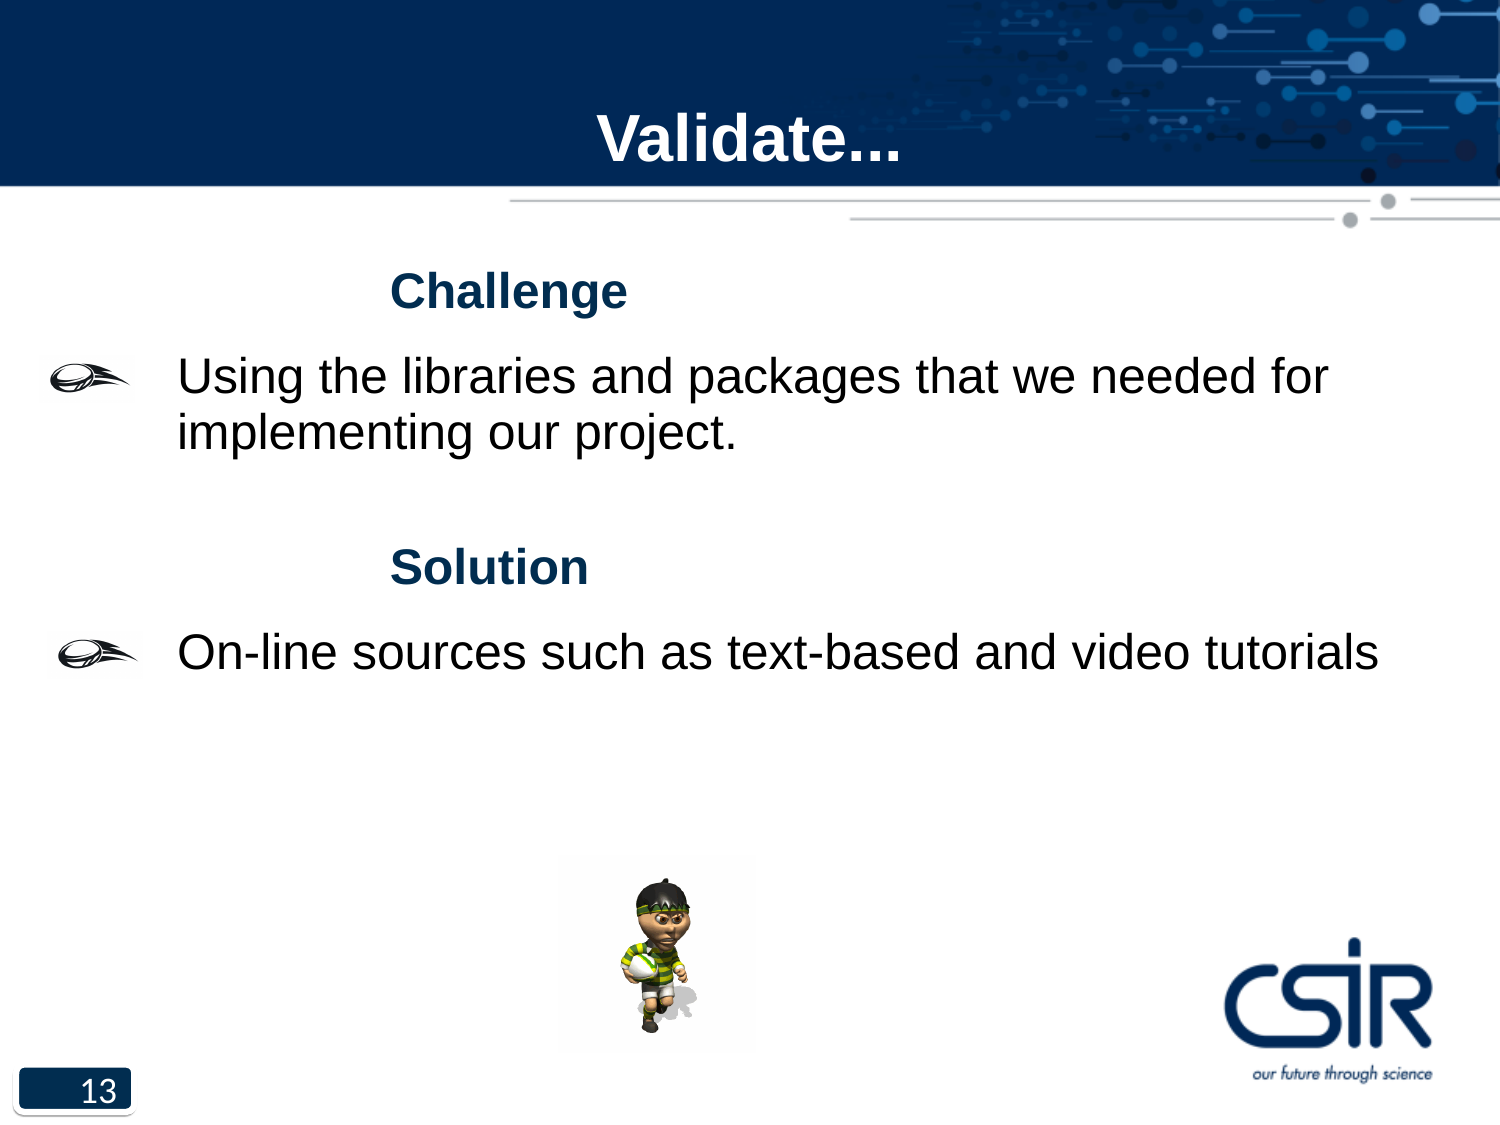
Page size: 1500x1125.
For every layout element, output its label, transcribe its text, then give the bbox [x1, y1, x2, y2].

picture [0, 0, 1500, 1125]
list Challenge Using the libraries and packages that we needed for implementing our project. Solution On-line sources such as text-based and video tutorials [106, 263, 1500, 839]
title Validate... [75, 44, 1425, 233]
